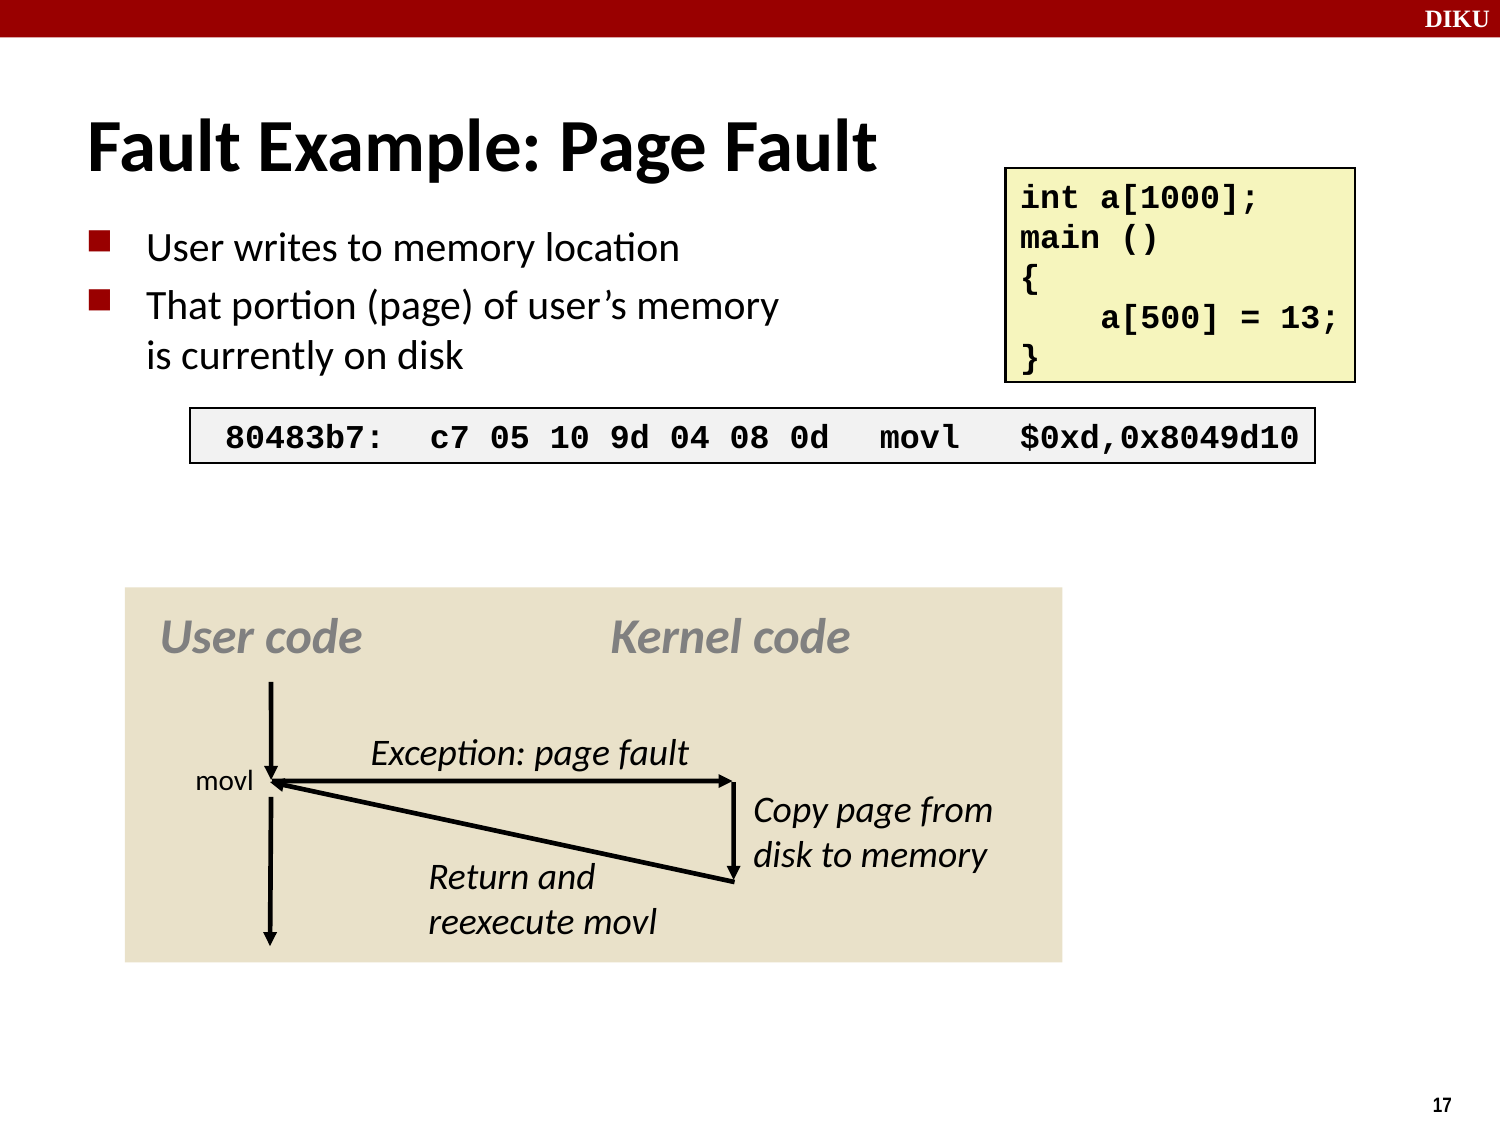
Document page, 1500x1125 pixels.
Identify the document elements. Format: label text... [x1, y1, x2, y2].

text_box [295, 783, 732, 878]
text_box movl [180, 753, 269, 804]
text_box Kernel code [595, 596, 866, 671]
text_box Fault Example: Page Fault [72, 96, 1368, 188]
text_box [124, 587, 1063, 963]
text_box 80483b7: c7 05 10 9d 04 08 0d movl $0xd,0x8049d10 [190, 408, 1315, 463]
text_box User code [144, 596, 378, 671]
text_box Exception: page fault [355, 721, 705, 781]
text_box Copy page from disk to memory [738, 777, 1063, 883]
text_box Return and reexecute movl [413, 844, 712, 949]
text_box User writes to memory location That portion (page) of user’s memory is currently on disk [75, 212, 1413, 388]
text_box int a[1000]; main () { a[500] = 13; } [1005, 167, 1356, 383]
